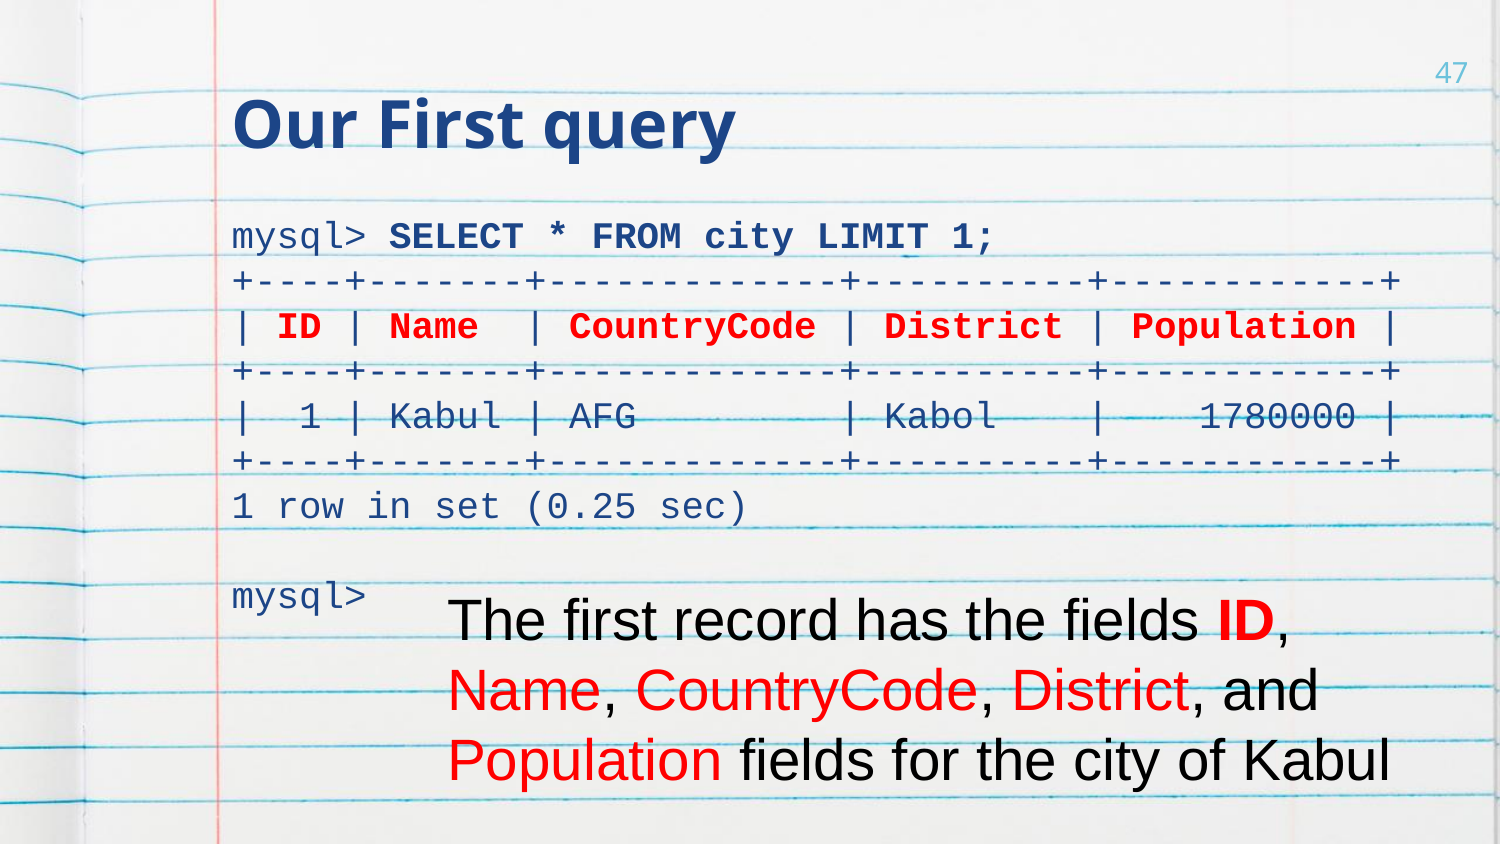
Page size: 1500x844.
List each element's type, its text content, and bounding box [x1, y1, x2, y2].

list mysql> SELECT * FROM city LIMIT 1; +----+-------+-------------+----------+------------+ | ID | Name | CountryCode | District | Population | +----+-------+-------------+----------+------------+ | 1 | Kabul | AFG | Kabol | 1780000 | +----+-------+-------------+----------+------------+ 1 row in set (0.25 sec) mysql> [231, 211, 1425, 748]
text_box The first record has the fields ID, Name, CountryCode, District, and Population fields for the city of Kabul [432, 575, 1445, 803]
picture [0, 0, 1500, 844]
title Our First query [231, 21, 1425, 162]
slide_number <number> [1378, 41, 1469, 107]
